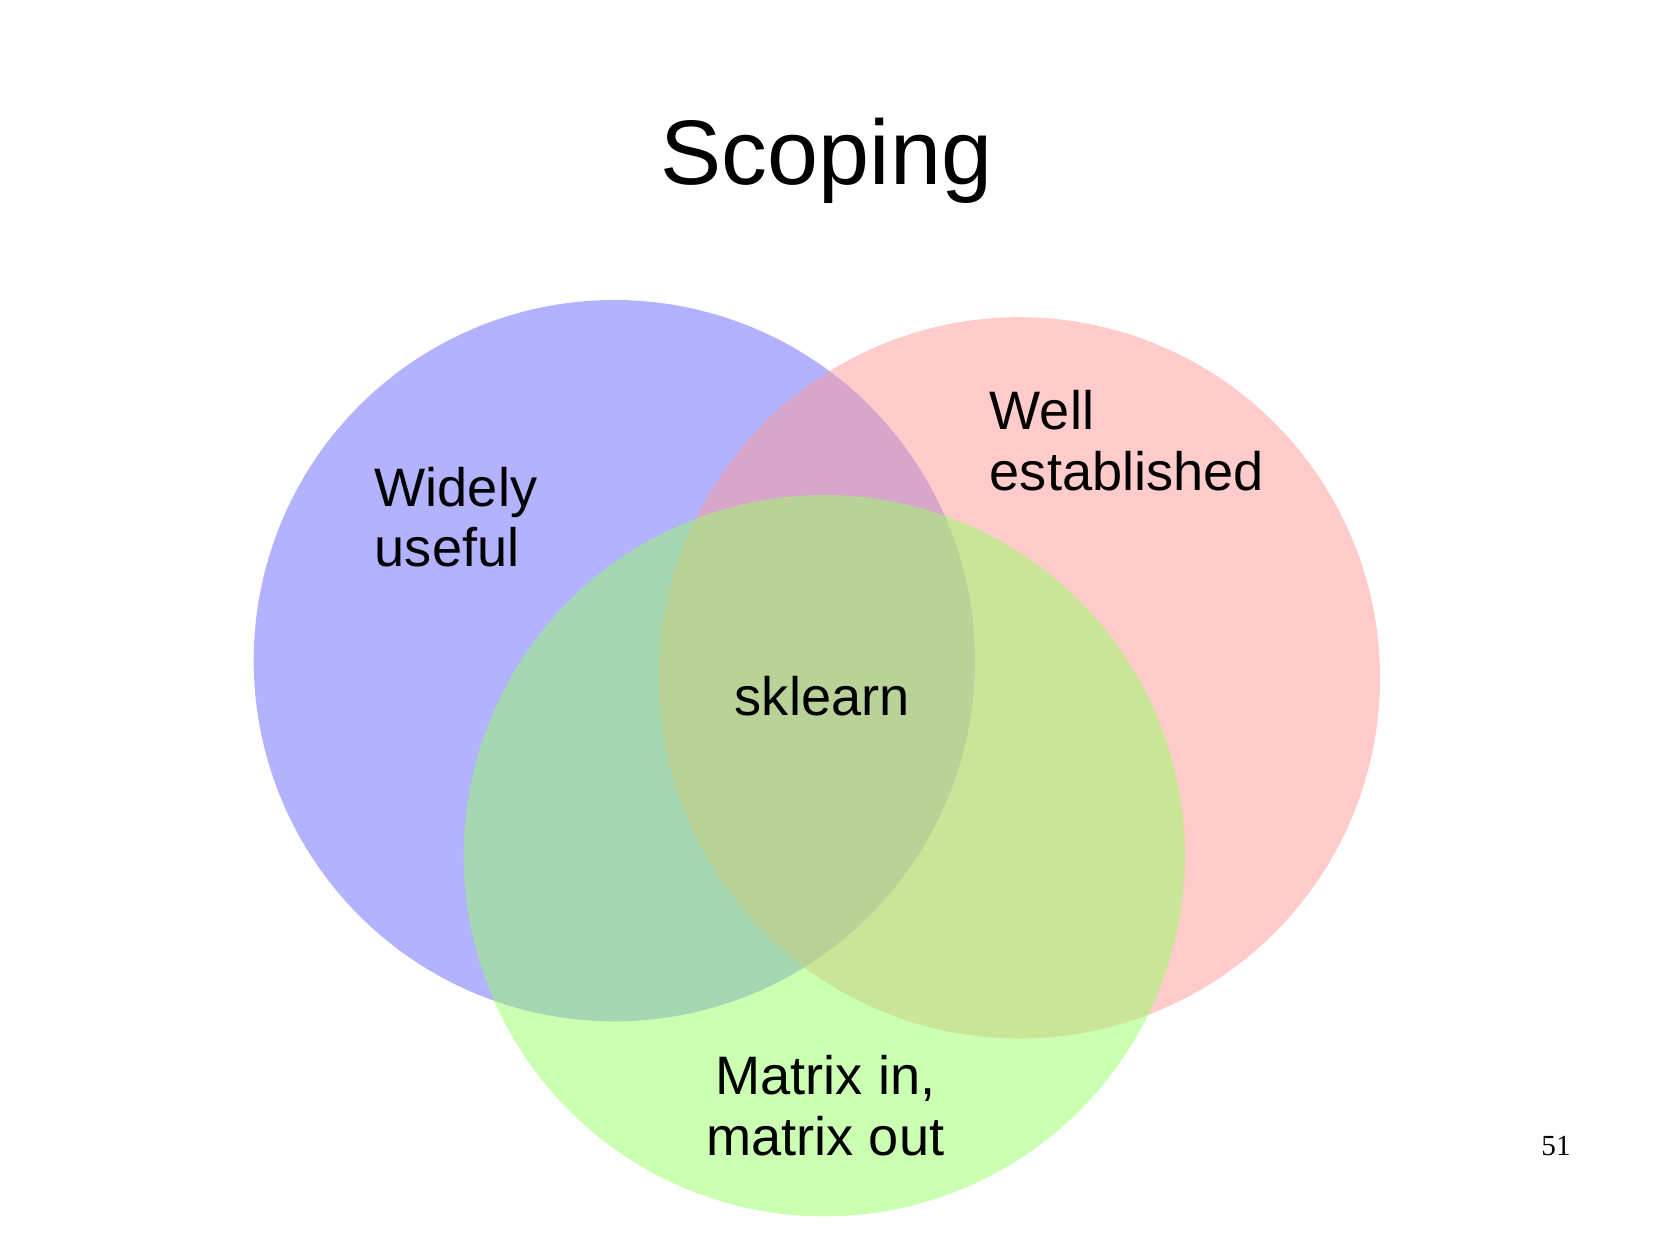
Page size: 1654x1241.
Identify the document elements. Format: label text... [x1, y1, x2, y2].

text_box Well established [975, 373, 1306, 511]
title Scoping [82, 49, 1571, 257]
text_box Matrix in, matrix out [691, 1038, 962, 1175]
text_box sklearn [720, 659, 1006, 736]
text_box Widely useful [360, 450, 553, 587]
text_box [253, 300, 1381, 1217]
